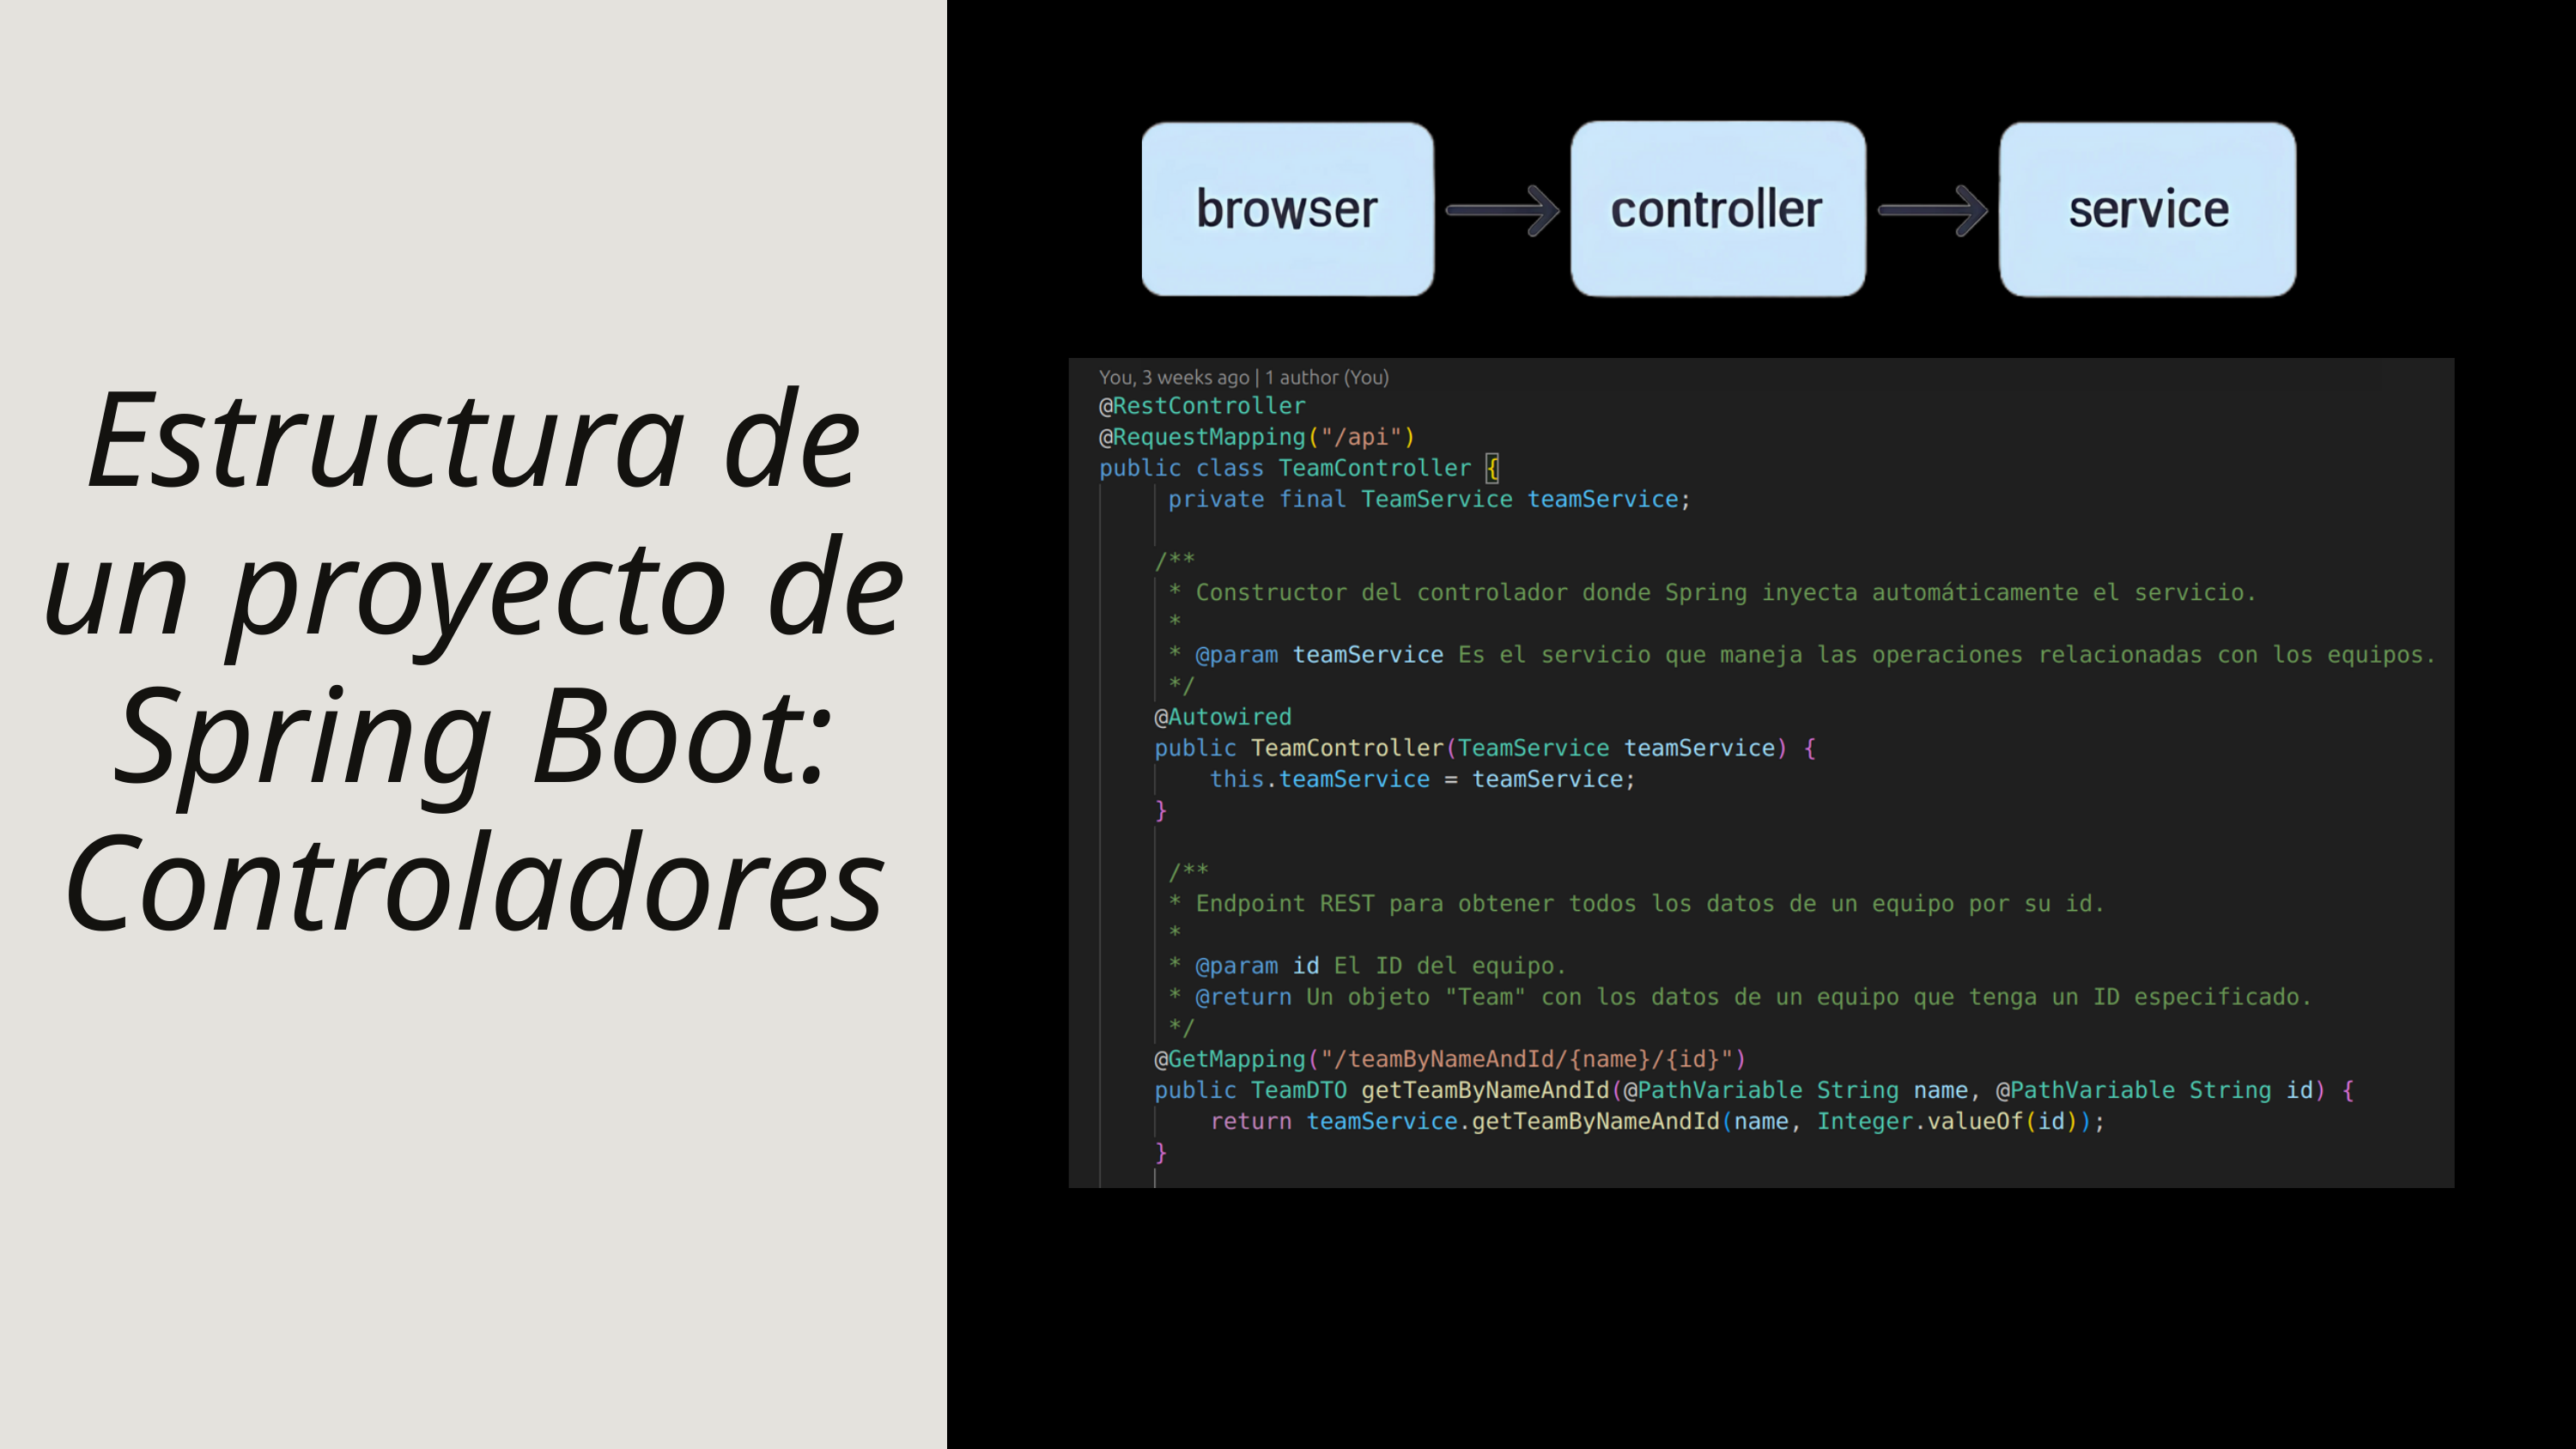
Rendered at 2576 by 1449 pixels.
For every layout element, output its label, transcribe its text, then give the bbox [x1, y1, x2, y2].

text_box [947, 0, 2576, 1449]
text_box Estructura de un proyecto de Spring Boot: Controladores [0, 365, 948, 956]
